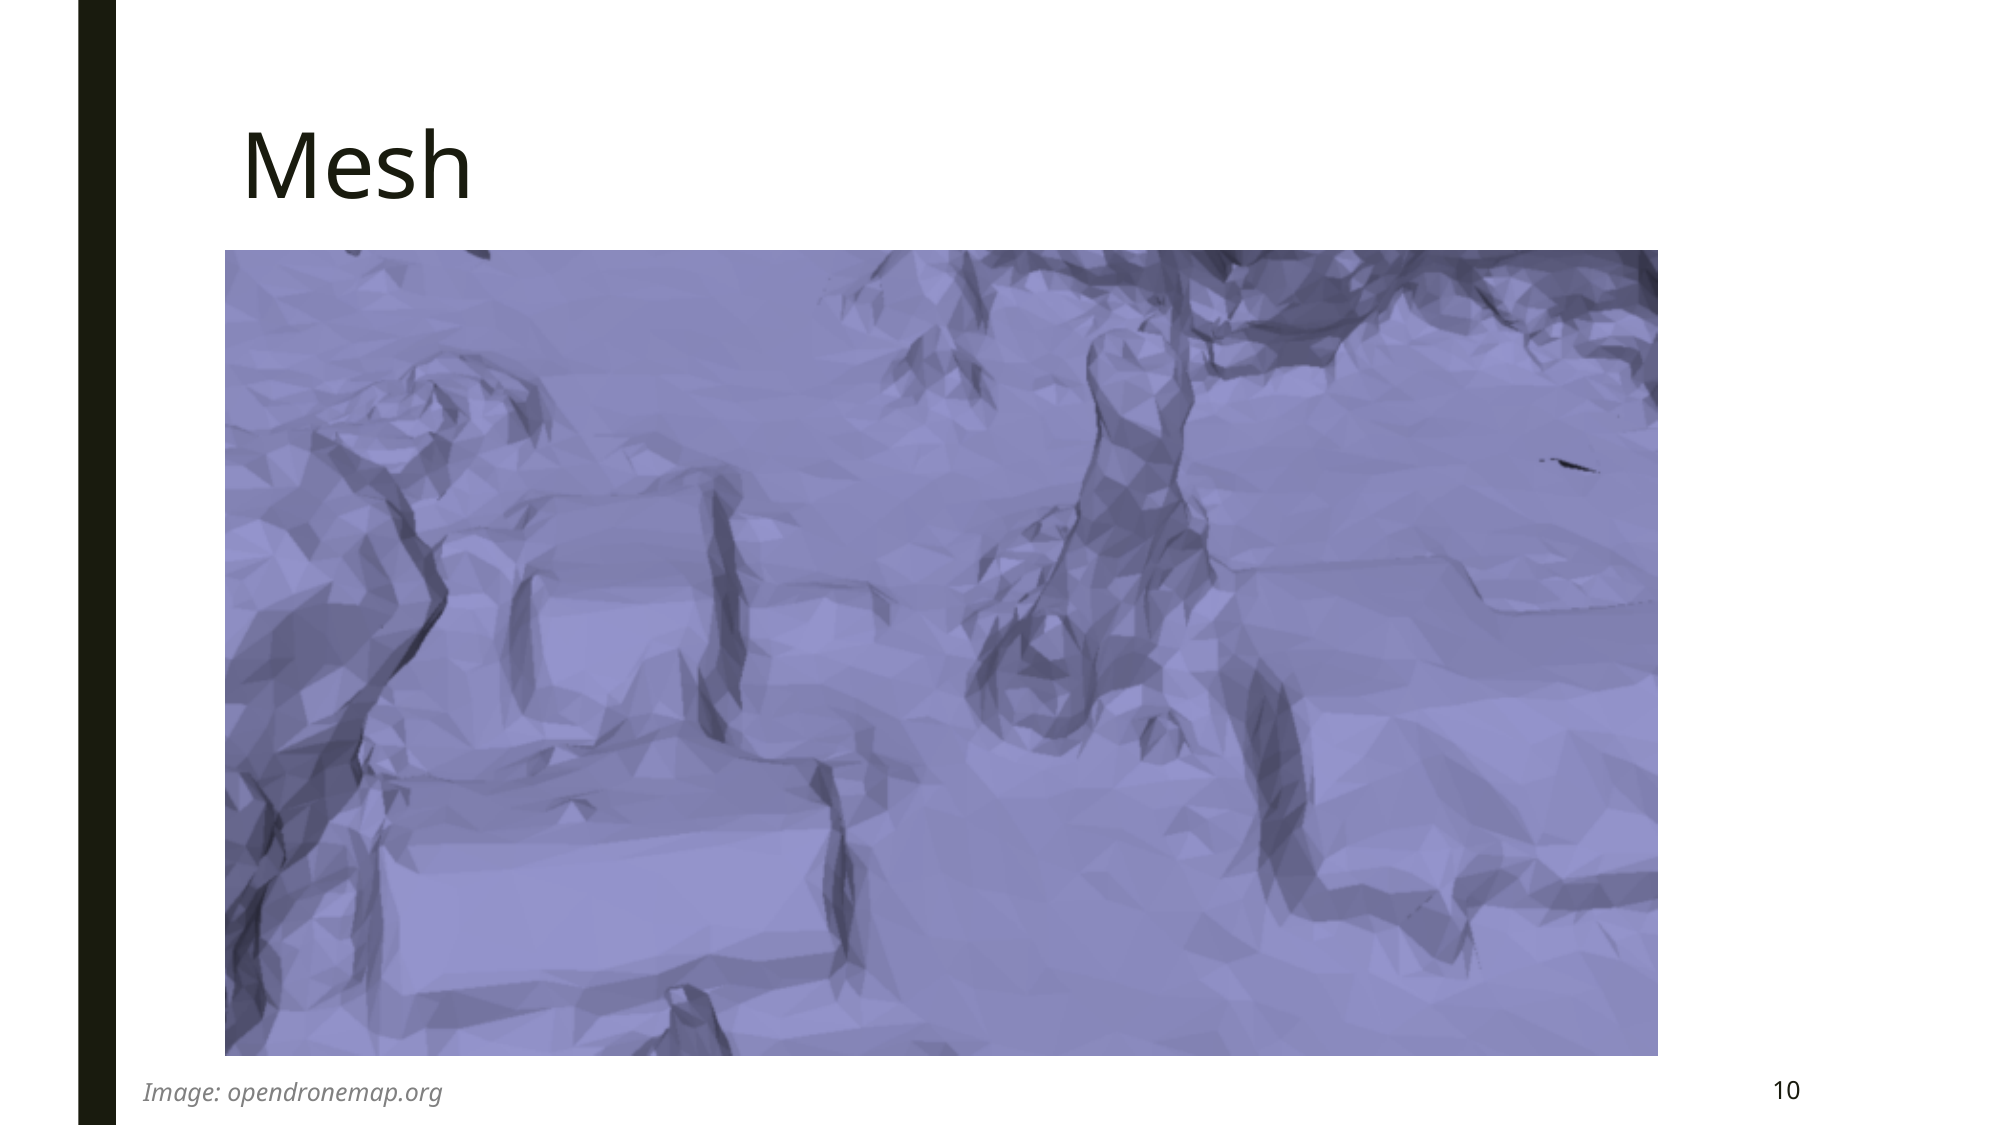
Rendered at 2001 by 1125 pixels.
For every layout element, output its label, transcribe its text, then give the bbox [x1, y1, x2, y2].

title Mesh [225, 112, 1800, 357]
text_box Image: opendronemap.org [128, 1069, 459, 1114]
slide_number <number> [1553, 1058, 1816, 1125]
picture [225, 250, 1658, 1056]
